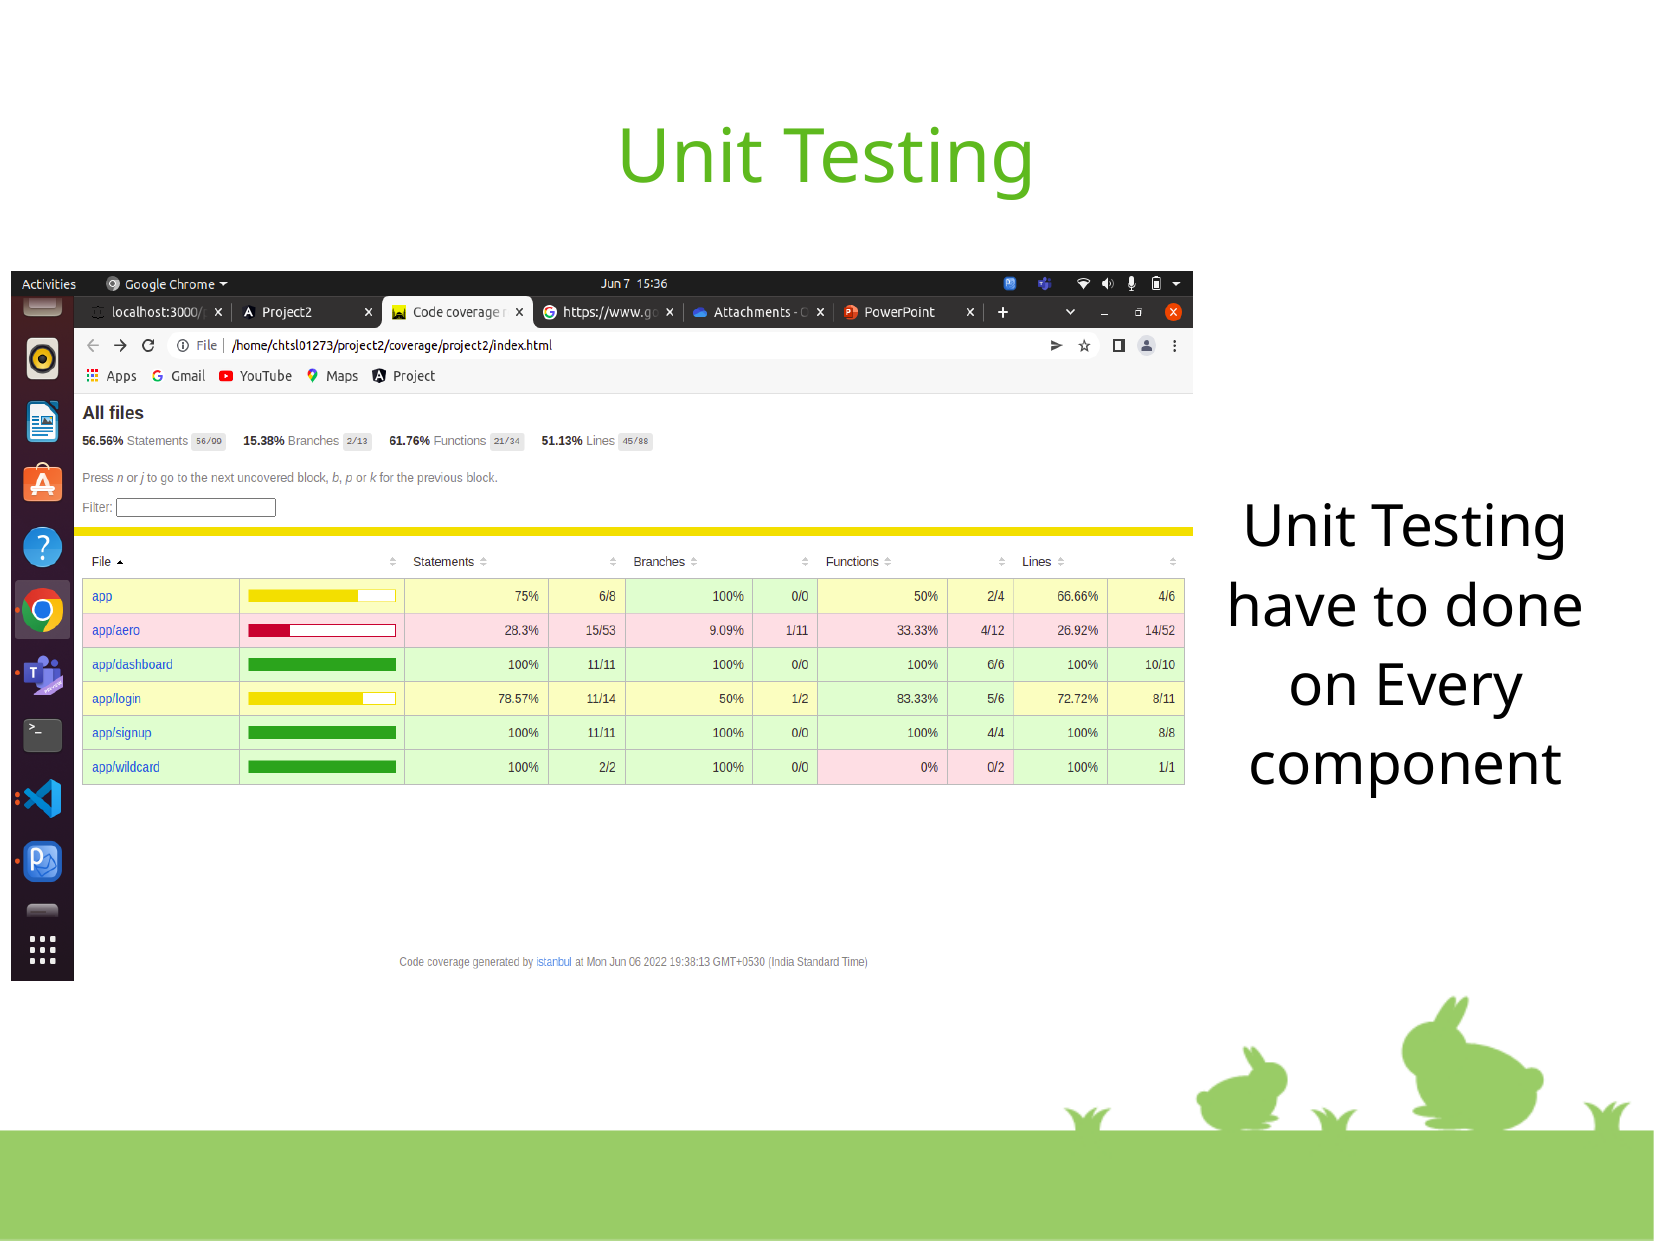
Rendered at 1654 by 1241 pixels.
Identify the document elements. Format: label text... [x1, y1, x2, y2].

subtitle Unit Testing have to done on Every component [1204, 283, 1607, 1003]
title Unit Testing [82, 49, 1571, 257]
picture [0, 0, 1654, 1241]
